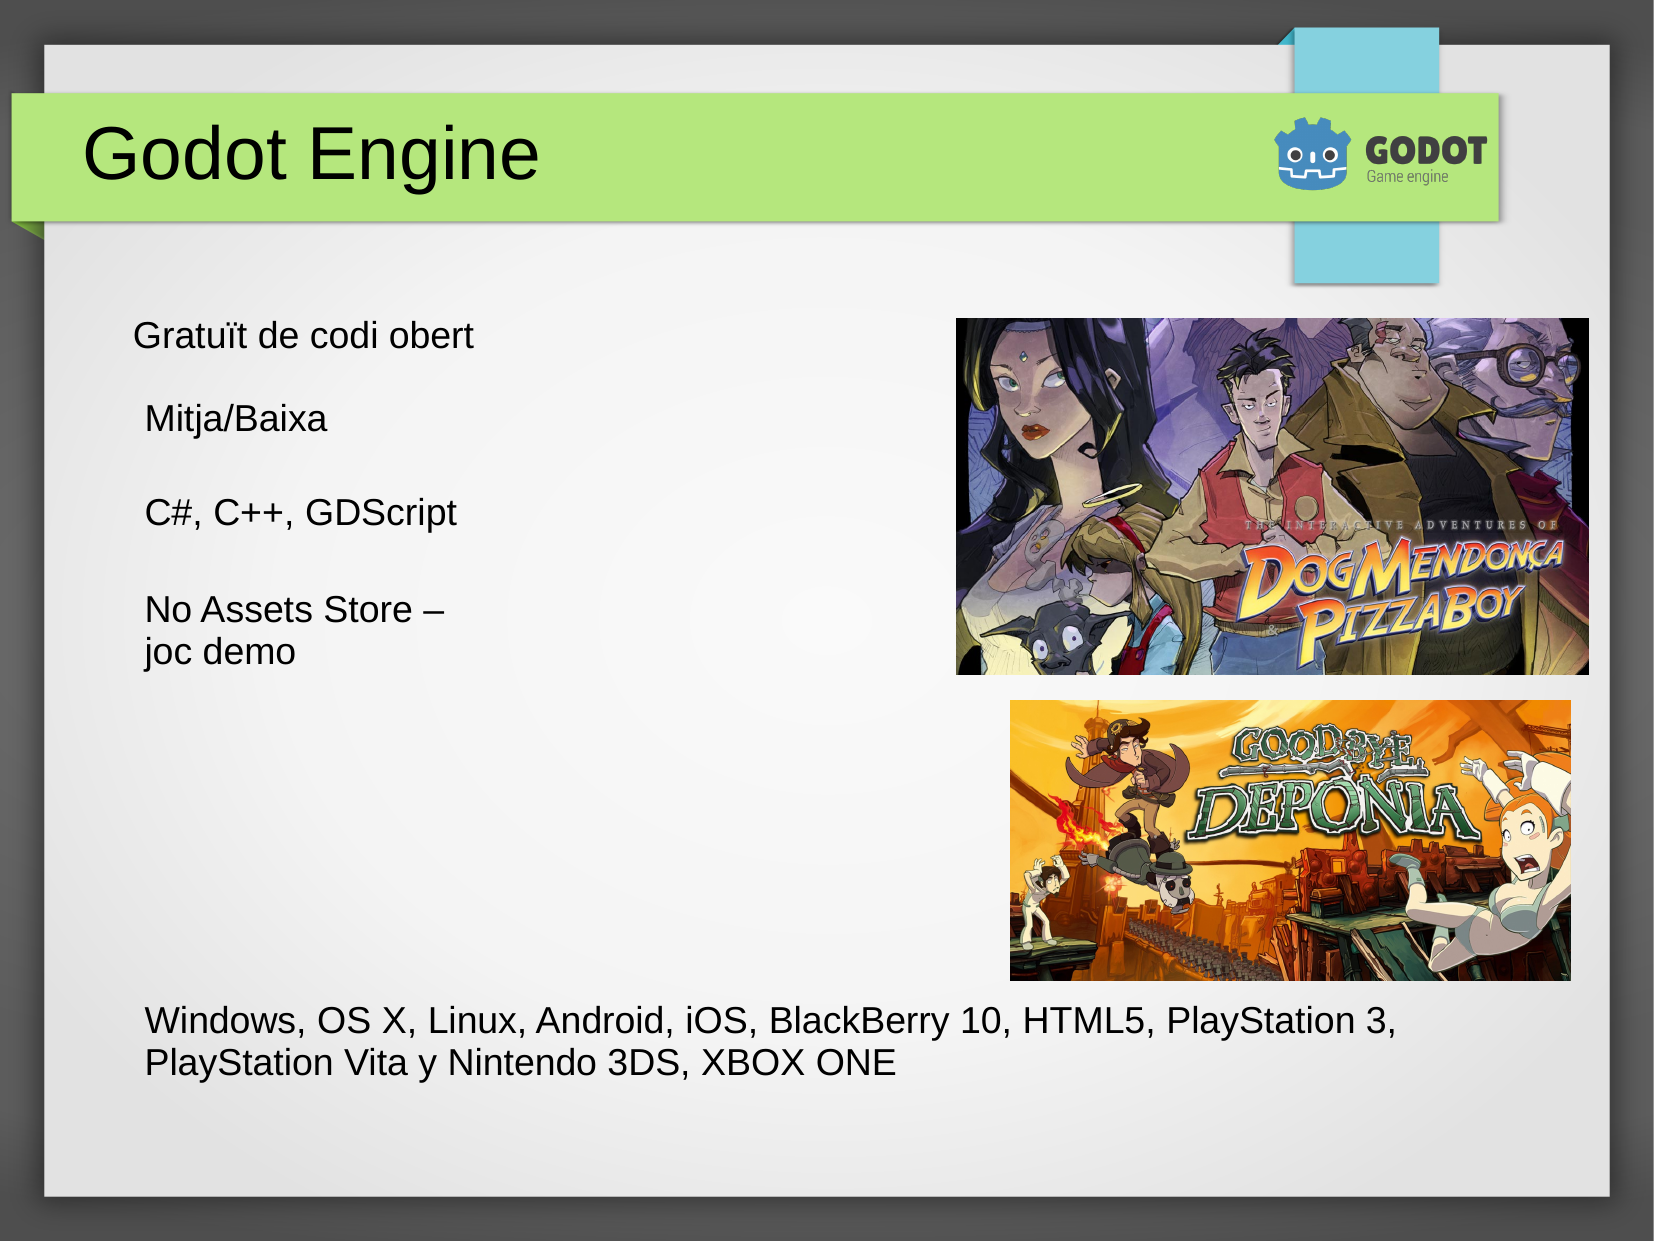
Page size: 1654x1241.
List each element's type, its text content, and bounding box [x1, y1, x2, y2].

text_box Gratuït de codi obert [118, 307, 579, 364]
title Godot Engine [82, 94, 1264, 213]
text_box Windows, OS X, Linux, Android, iOS, BlackBerry 10, HTML5, PlayStation 3, PlayStation Vita y Nintendo 3DS, XBOX ONE [129, 992, 1477, 1091]
text_box No Assets Store – joc demo [129, 580, 485, 680]
text_box C#, C++, GDScript [129, 484, 532, 542]
text_box Mitja/Baixa [129, 389, 461, 447]
picture [0, 0, 1654, 1241]
